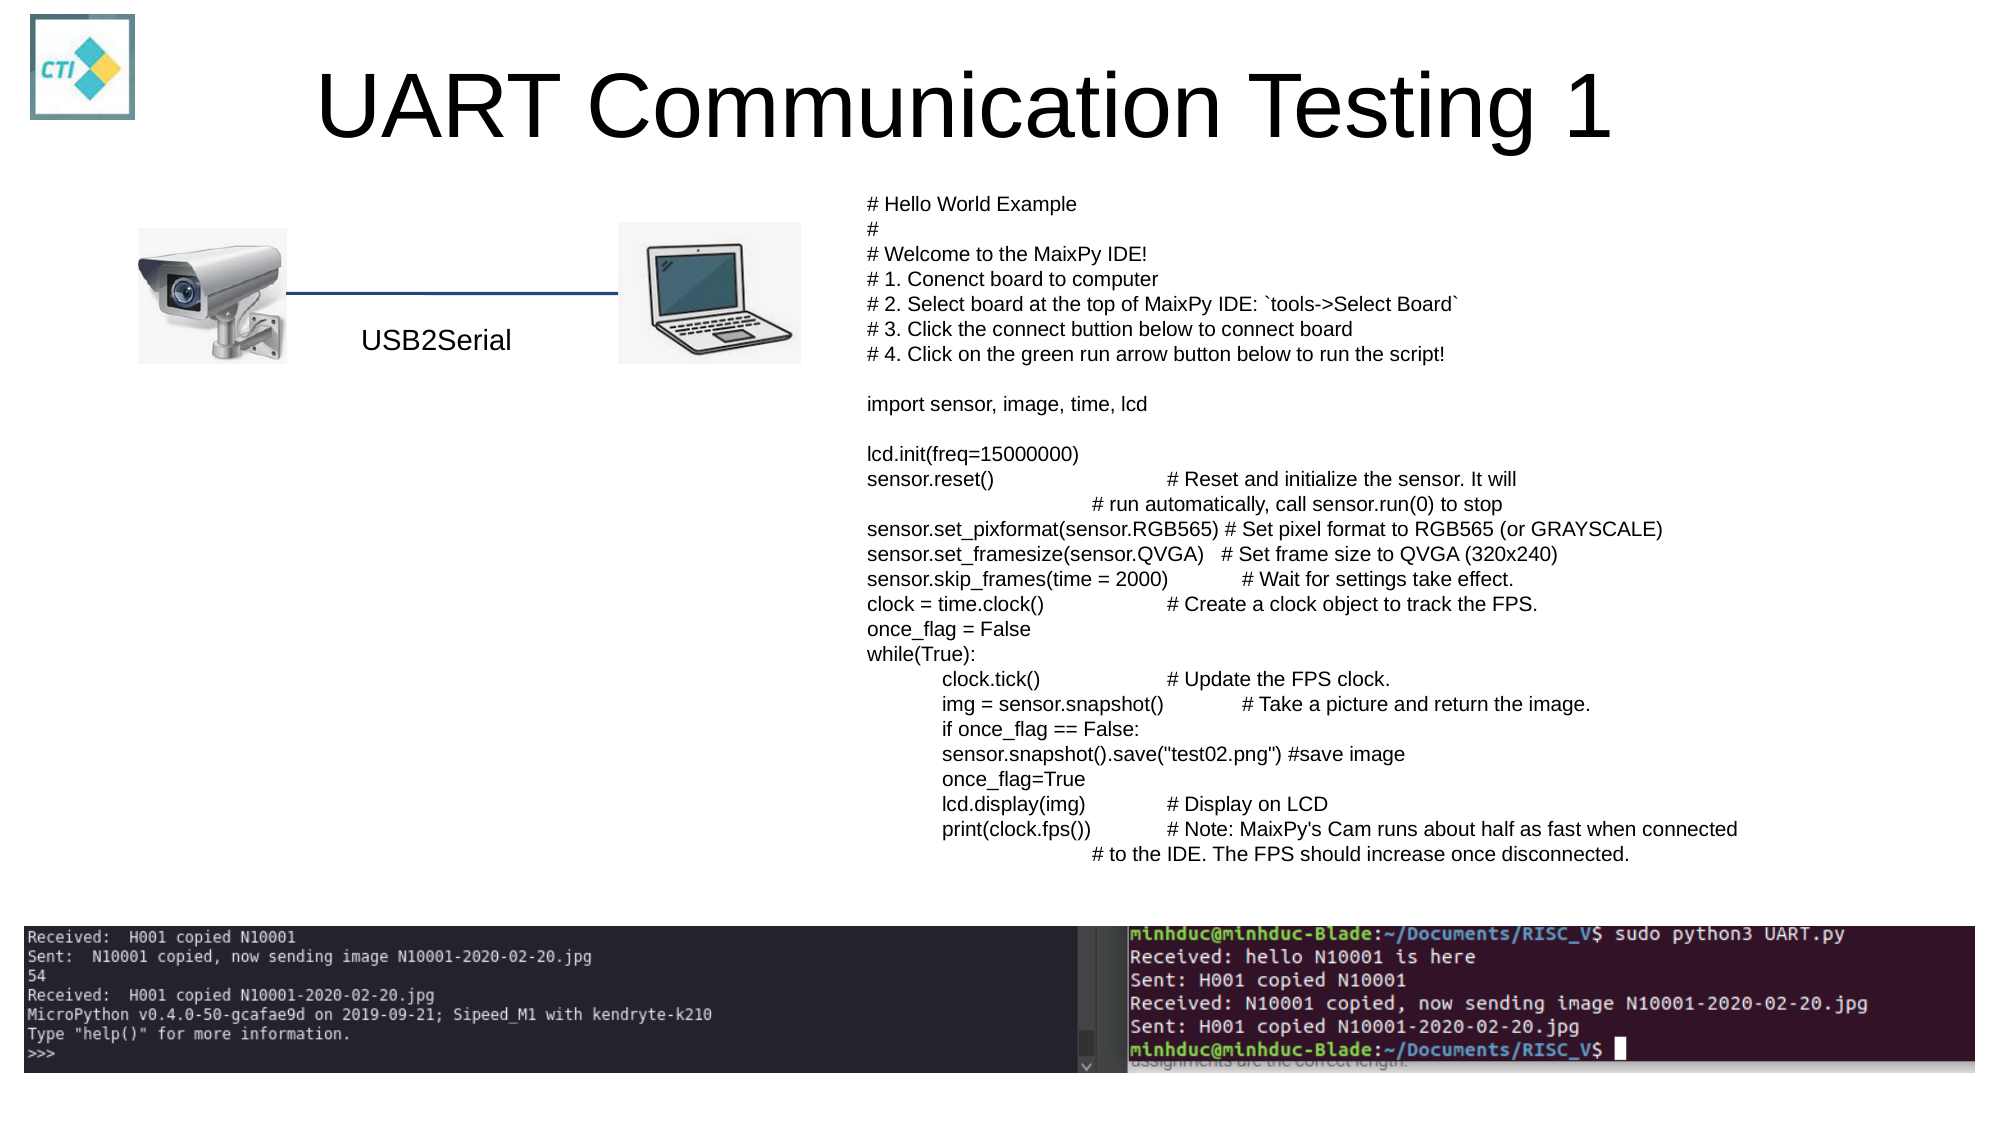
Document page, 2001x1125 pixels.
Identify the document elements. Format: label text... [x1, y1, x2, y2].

text_box UART Communication Testing 1 [0, 7, 1665, 195]
picture [24, 926, 1975, 1073]
text_box USB2Serial [346, 305, 559, 350]
text_box # Hello World Example # # Welcome to the MaixPy IDE! # 1. Conenct board to computer # 2. Select board at the top of MaixPy IDE: `tools->Select Board` # 3. Click the connect buttion below to connect board # 4. Click on the green run arrow button below to run the script! import sensor, image, time, lcd lcd.init(freq=15000000) sensor.reset() # Reset and initialize the sensor. It will # run automatically, call sensor.run(0) to stop sensor.set_pixformat(sensor.RGB565) # Set pixel format to RGB565 (or GRAYSCALE) sensor.set_framesize(sensor.QVGA) # Set frame size to QVGA (320x240) sensor.skip_frames(time = 2000) # Wait for settings take effect. clock = time.clock() # Create a clock object to track the FPS. once_flag = False while(True): clock.tick() # Update the FPS clock. img = sensor.snapshot() # Take a picture and return the image. if once_flag == False: sensor.snapshot().save("test02.png") #save image once_flag=True lcd.display(img) # Display on LCD print(clock.fps()) # Note: MaixPy's Cam runs about half as fast when connected # to the IDE. The FPS should increase once disconnected. [851, 175, 1919, 889]
picture [134, 222, 287, 364]
picture [618, 222, 801, 364]
